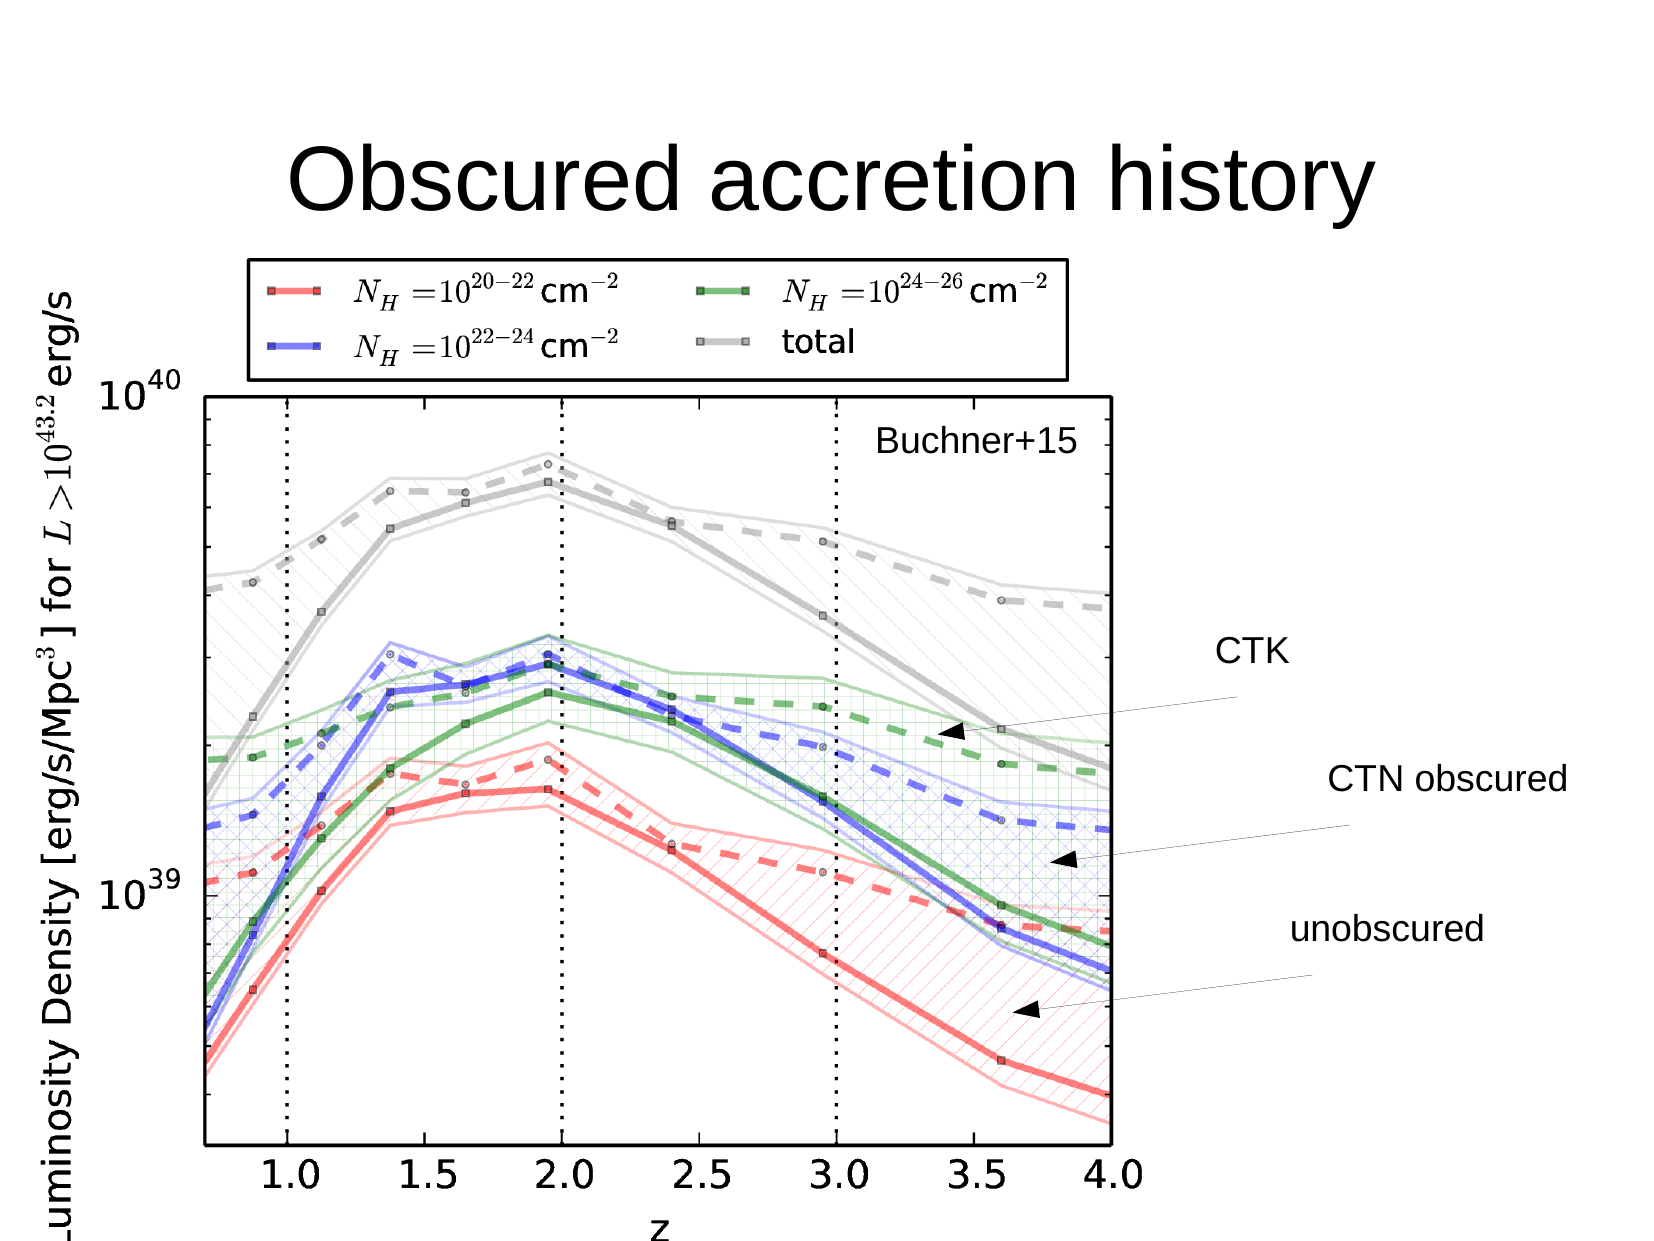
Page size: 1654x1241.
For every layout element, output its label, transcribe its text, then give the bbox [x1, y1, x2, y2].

text_box CTK [1200, 621, 1463, 679]
text_box unobscured [1275, 900, 1538, 957]
text_box CTN obscured [1312, 750, 1654, 849]
picture [12, 236, 1163, 1241]
title Obscured accretion history [47, 33, 1617, 324]
text_box Buchner+15 [825, 412, 1093, 470]
